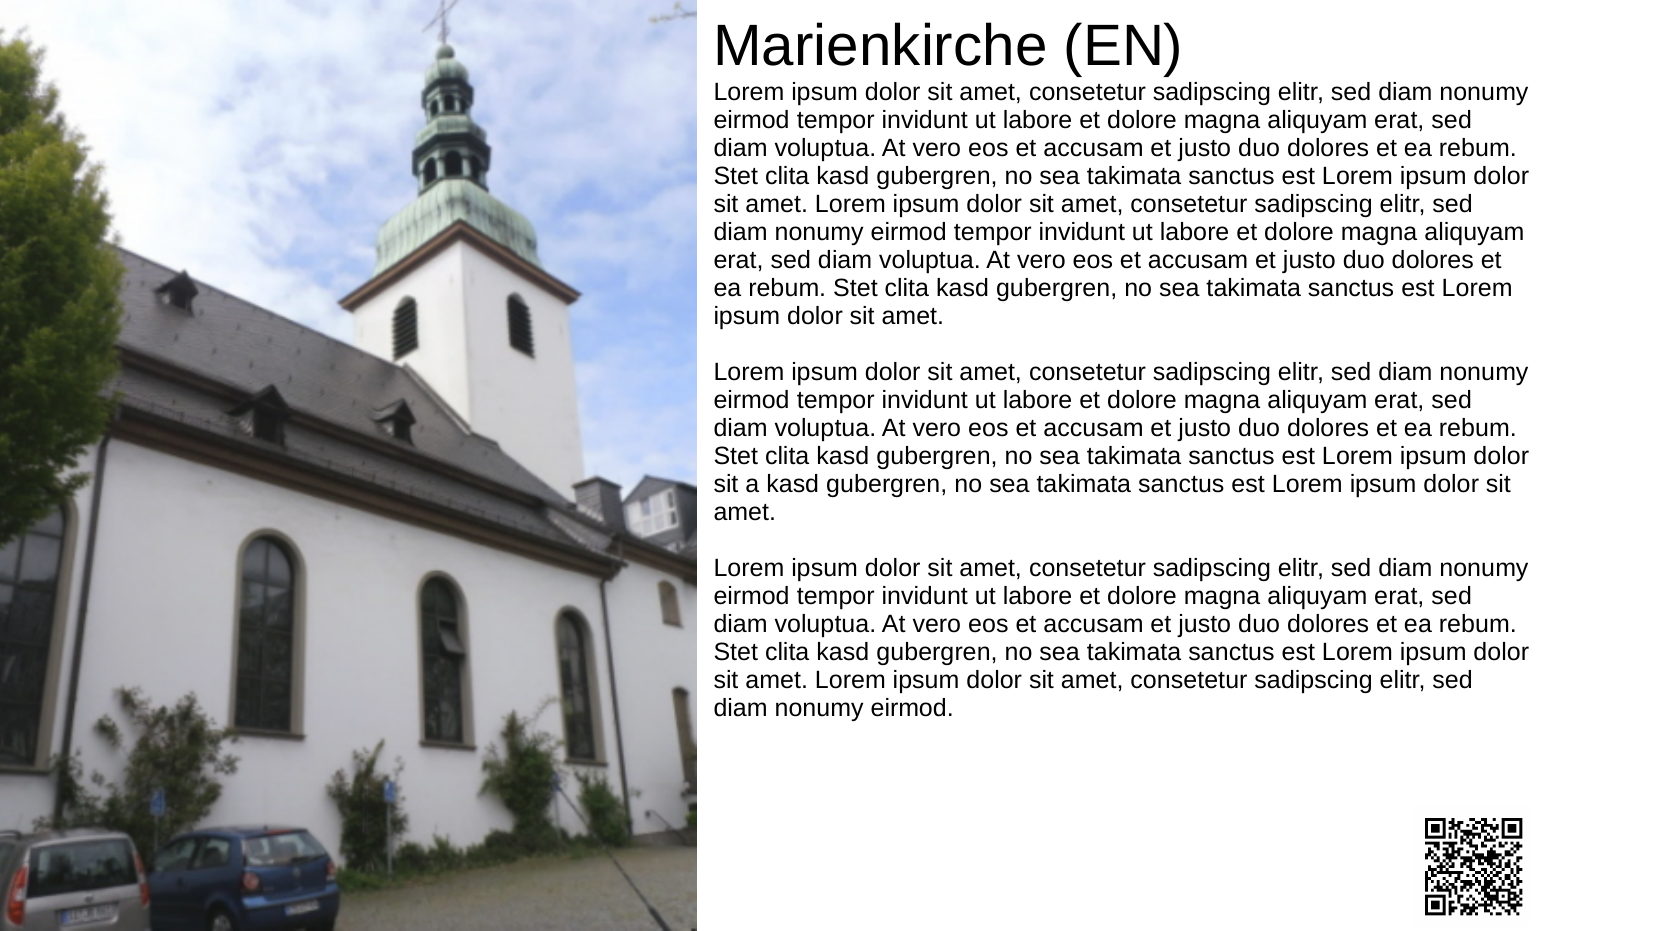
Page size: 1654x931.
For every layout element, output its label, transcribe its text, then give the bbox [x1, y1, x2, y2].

picture [0, 0, 697, 931]
picture [1413, 806, 1534, 927]
title Marienkirche (EN) Lorem ipsum dolor sit amet, consetetur sadipscing elitr, sed diam nonumy eirmod tempor invidunt ut labore et dolore magna aliquyam erat, sed diam voluptua. At vero eos et accusam et justo duo dolores et ea rebum. Stet clita kasd gubergren, no sea takimata sanctus est Lorem ipsum dolor sit amet. Lorem ipsum dolor sit amet, consetetur sadipscing elitr, sed diam nonumy eirmod tempor invidunt ut labore et dolore magna aliquyam erat, sed diam voluptua. At vero eos et accusam et justo duo dolores et ea rebum. Stet clita kasd gubergren, no sea takimata sanctus est Lorem ipsum dolor sit amet. Lorem ipsum dolor sit amet, consetetur sadipscing elitr, sed diam nonumy eirmod tempor invidunt ut labore et dolore magna aliquyam erat, sed diam voluptua. At vero eos et accusam et justo duo dolores et ea rebum. Stet clita kasd gubergren, no sea takimata sanctus est Lorem ipsum dolor sit a kasd gubergren, no sea takimata sanctus est Lorem ipsum dolor sit amet. Lorem ipsum dolor sit amet, consetetur sadipscing elitr, sed diam nonumy eirmod tempor invidunt ut labore et dolore magna aliquyam erat, sed diam voluptua. At vero eos et accusam et justo duo dolores et ea rebum. Stet clita kasd gubergren, no sea takimata sanctus est Lorem ipsum dolor sit amet. Lorem ipsum dolor sit amet, consetetur sadipscing elitr, sed diam nonumy eirmod. [713, 0, 1535, 764]
